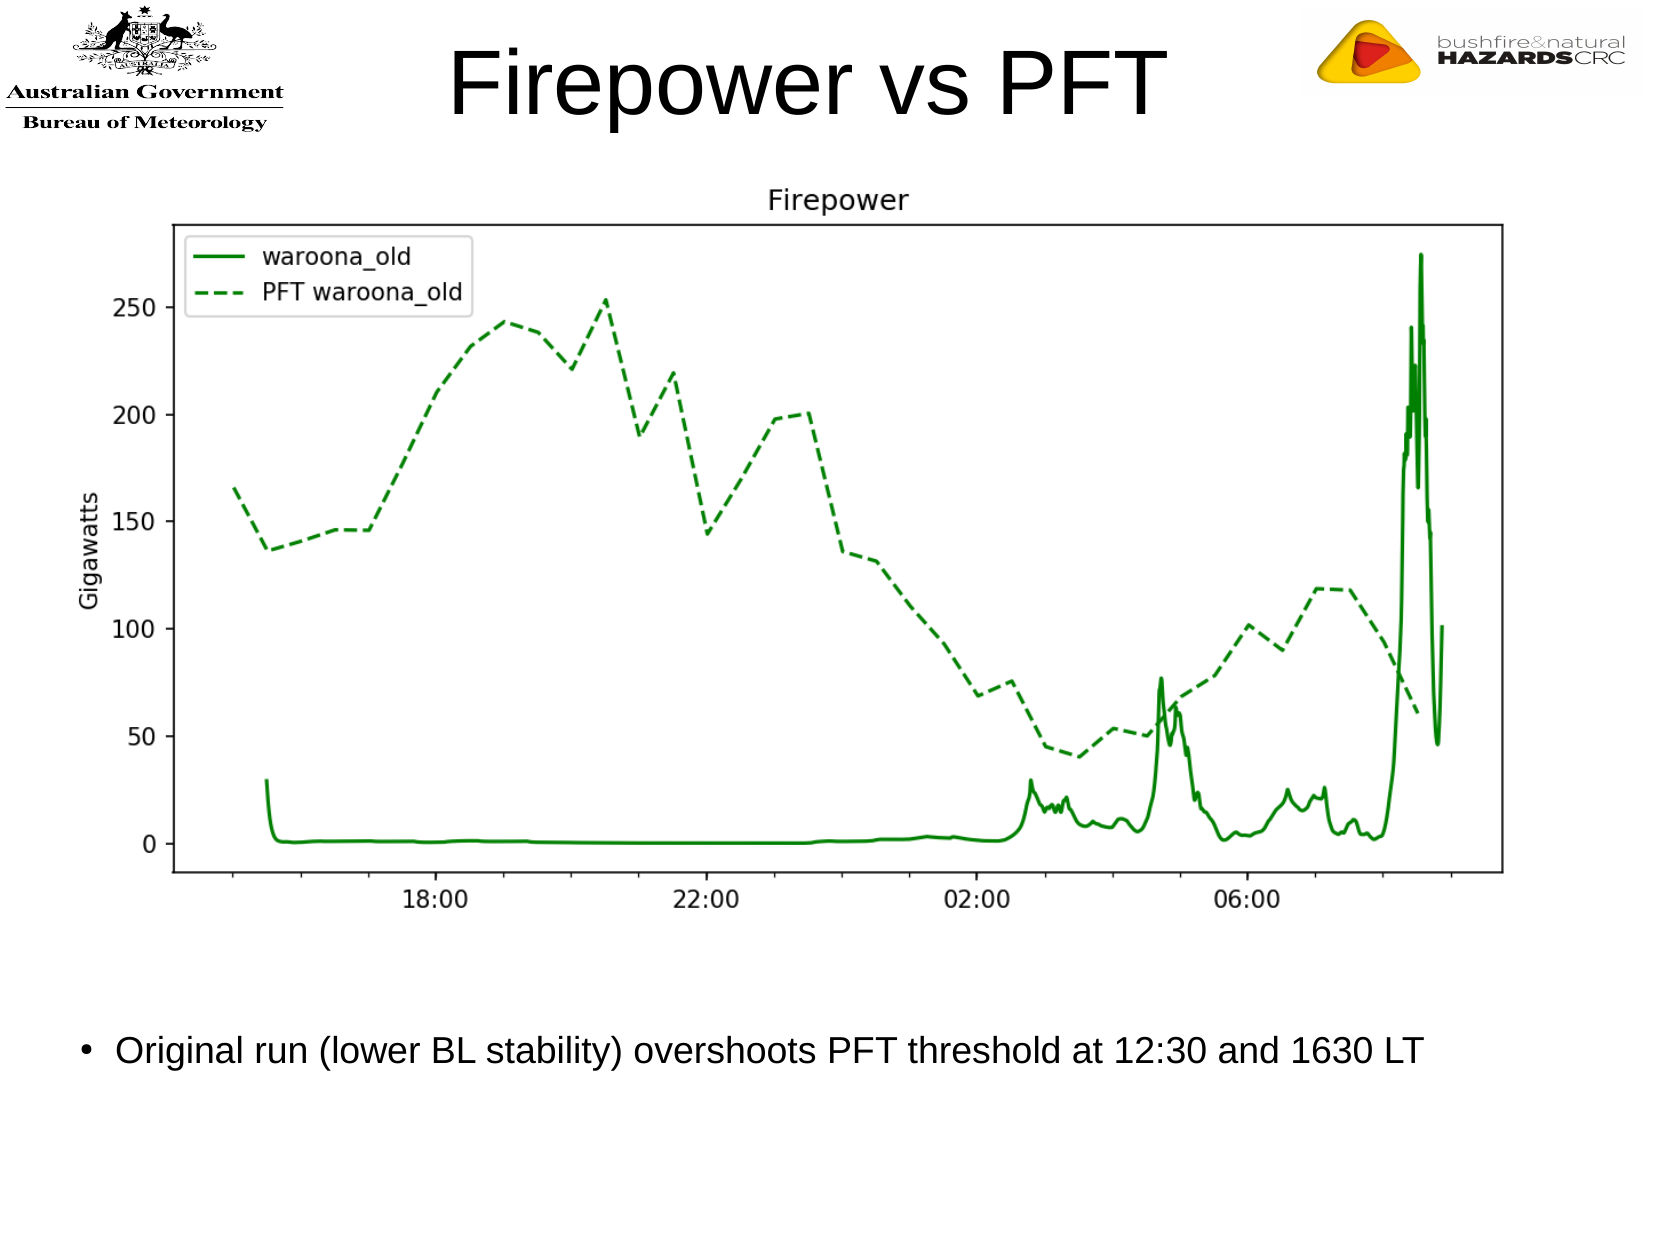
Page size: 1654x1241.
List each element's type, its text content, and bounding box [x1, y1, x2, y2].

title Firepower vs PFT [289, 0, 1329, 166]
text_box Original run (lower BL stability) overshoots PFT threshold at 12:30 and 1630 LT [64, 980, 1589, 1164]
picture [1329, 8, 1642, 95]
picture [5, 5, 284, 132]
picture [59, 177, 1531, 934]
